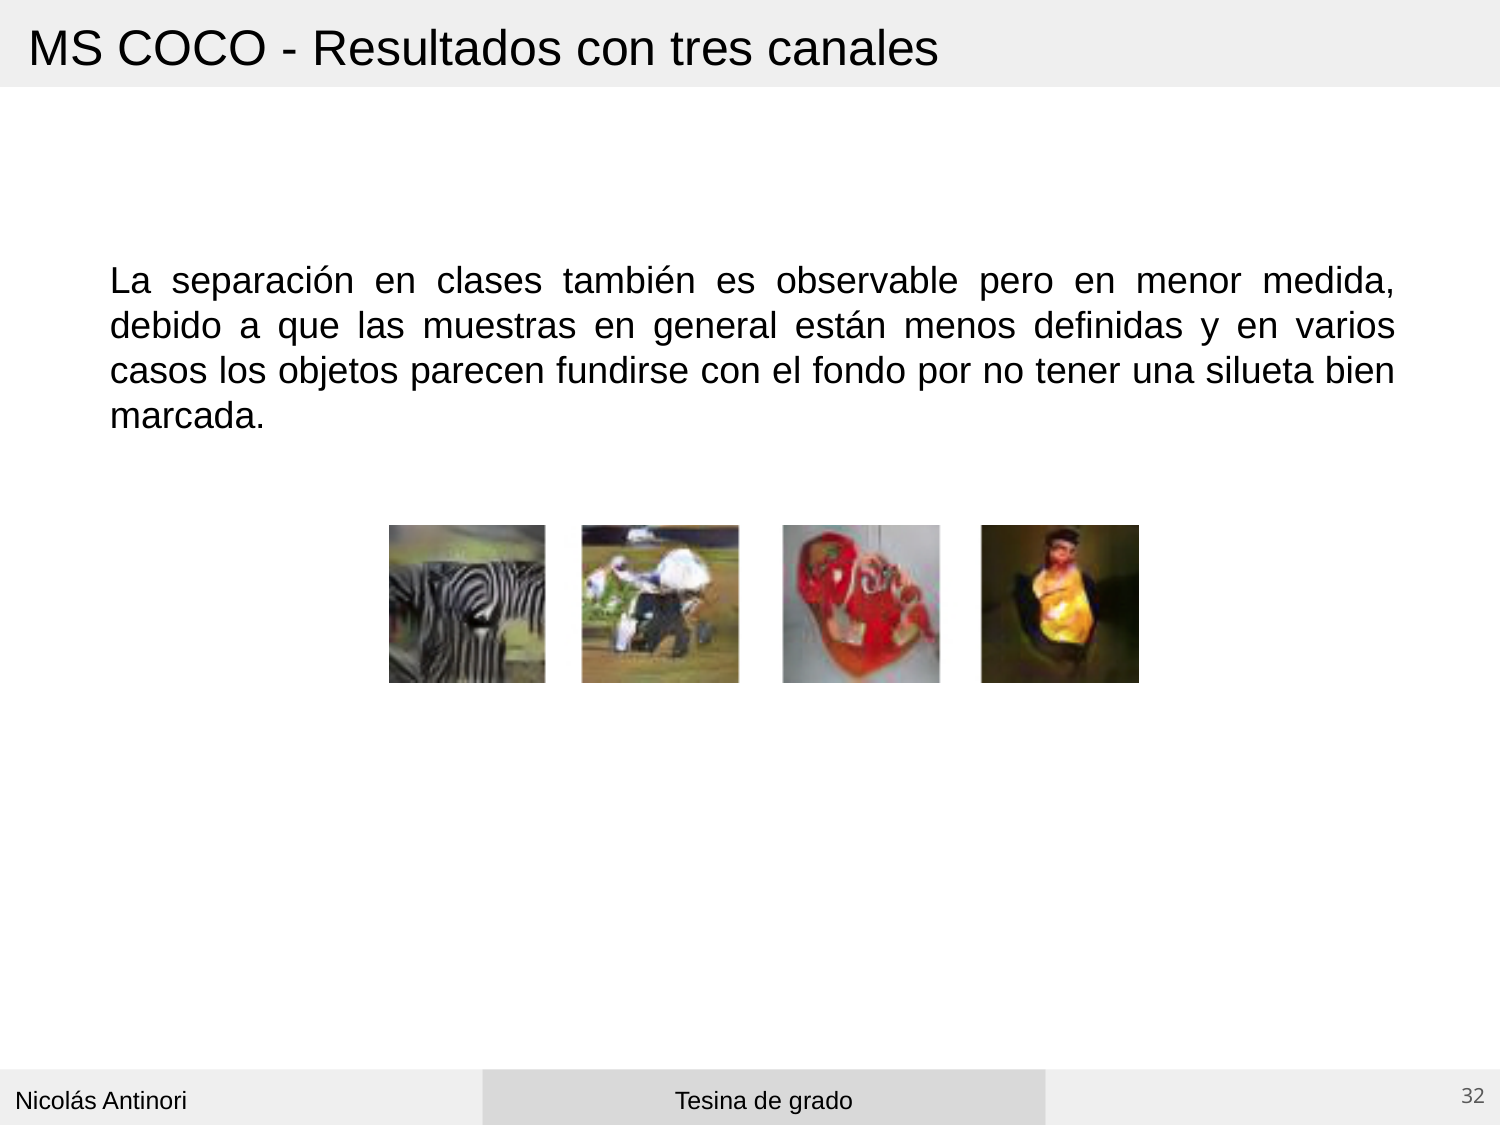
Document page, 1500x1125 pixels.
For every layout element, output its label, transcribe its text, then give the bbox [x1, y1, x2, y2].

picture [389, 525, 1139, 683]
text_box La separación en clases también es observable pero en menor medida, debido a que las muestras en general están menos definidas y en varios casos los objetos parecen fundirse con el fondo por no tener una silueta bien marcada. [94, 206, 1411, 485]
text_box MS COCO - Resultados con tres canales [0, 0, 1500, 87]
text_box Nicolás Antinori [0, 1069, 482, 1125]
text_box Tesina de grado [482, 1069, 1046, 1125]
slide_number <number> [1046, 1069, 1500, 1125]
